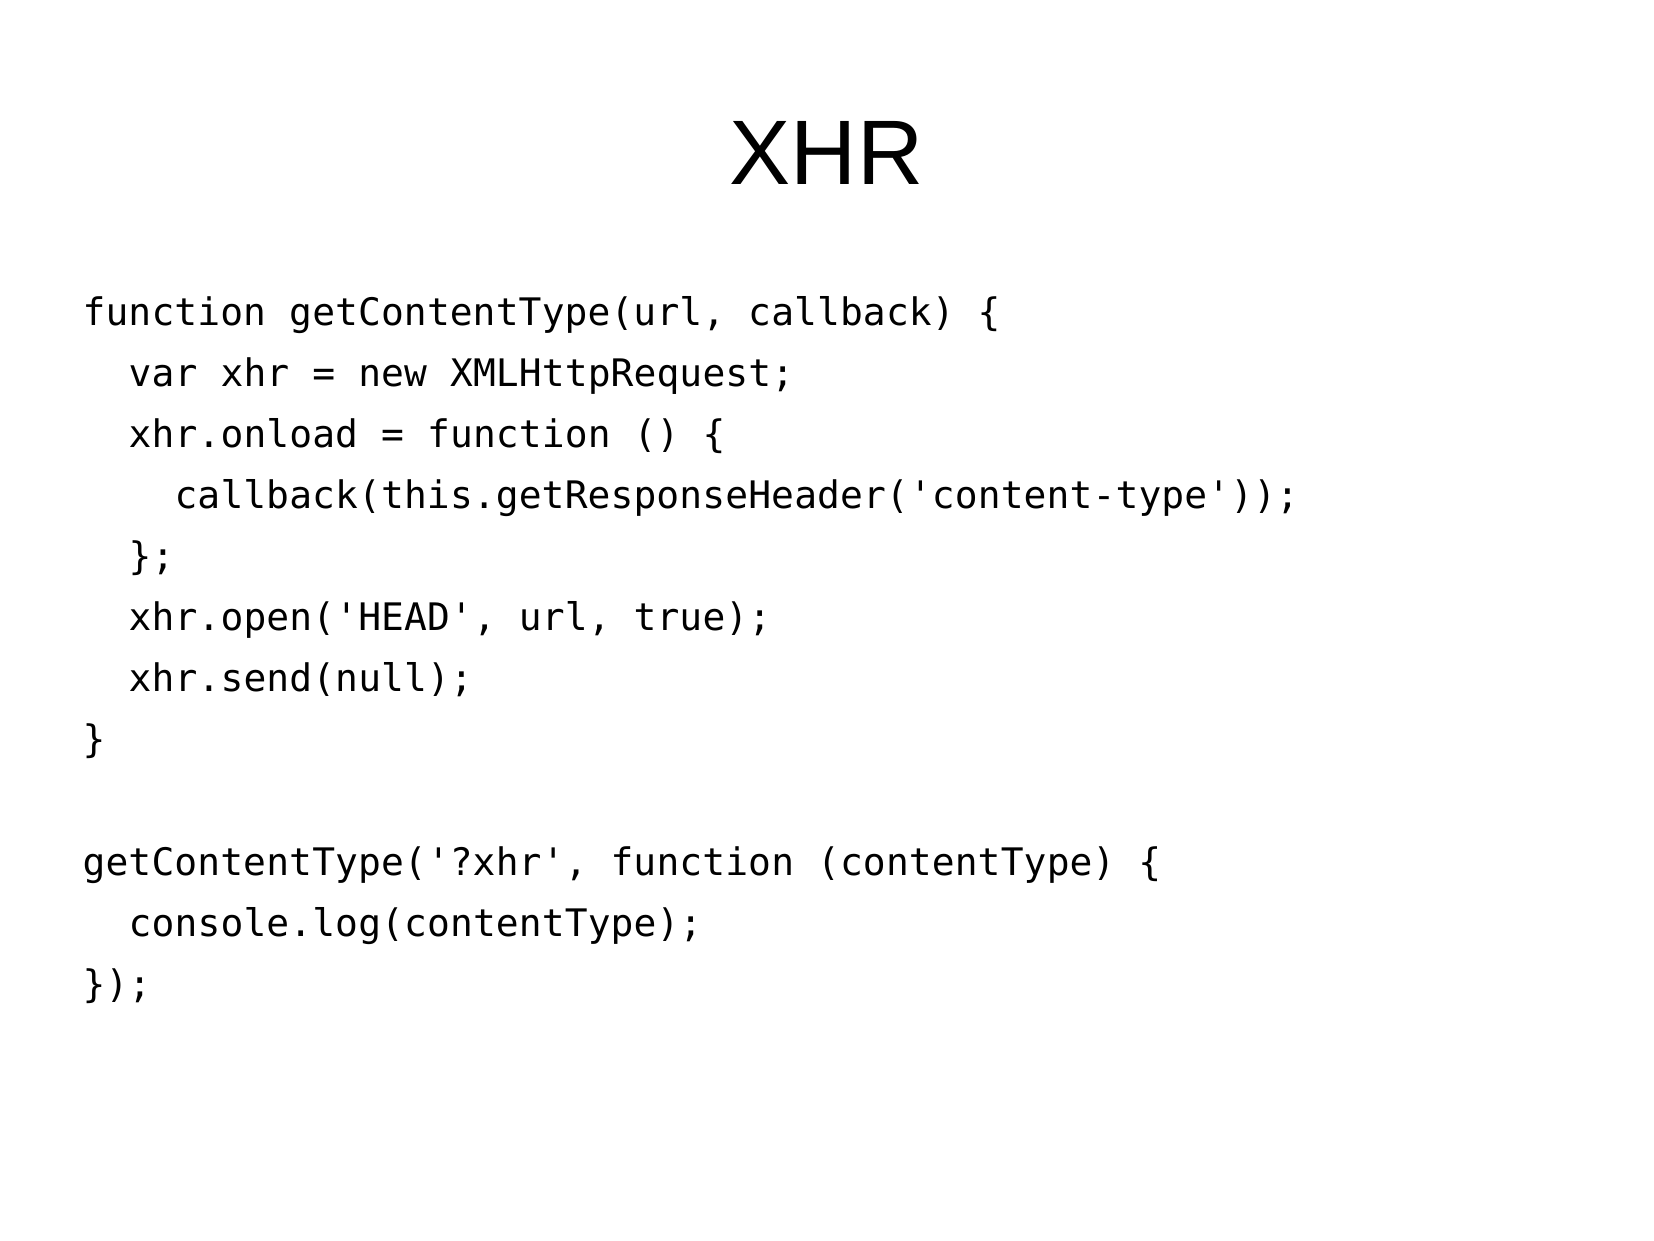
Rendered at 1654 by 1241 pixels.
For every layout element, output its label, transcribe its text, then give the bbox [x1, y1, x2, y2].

title XHR [82, 49, 1571, 257]
list function getContentType(url, callback) { var xhr = new XMLHttpRequest; xhr.onload = function () { callback(this.getResponseHeader('content-type')); }; xhr.open('HEAD', url, true); xhr.send(null); } getContentType('?xhr', function (contentType) { console.log(contentType); }); [82, 290, 1571, 1010]
